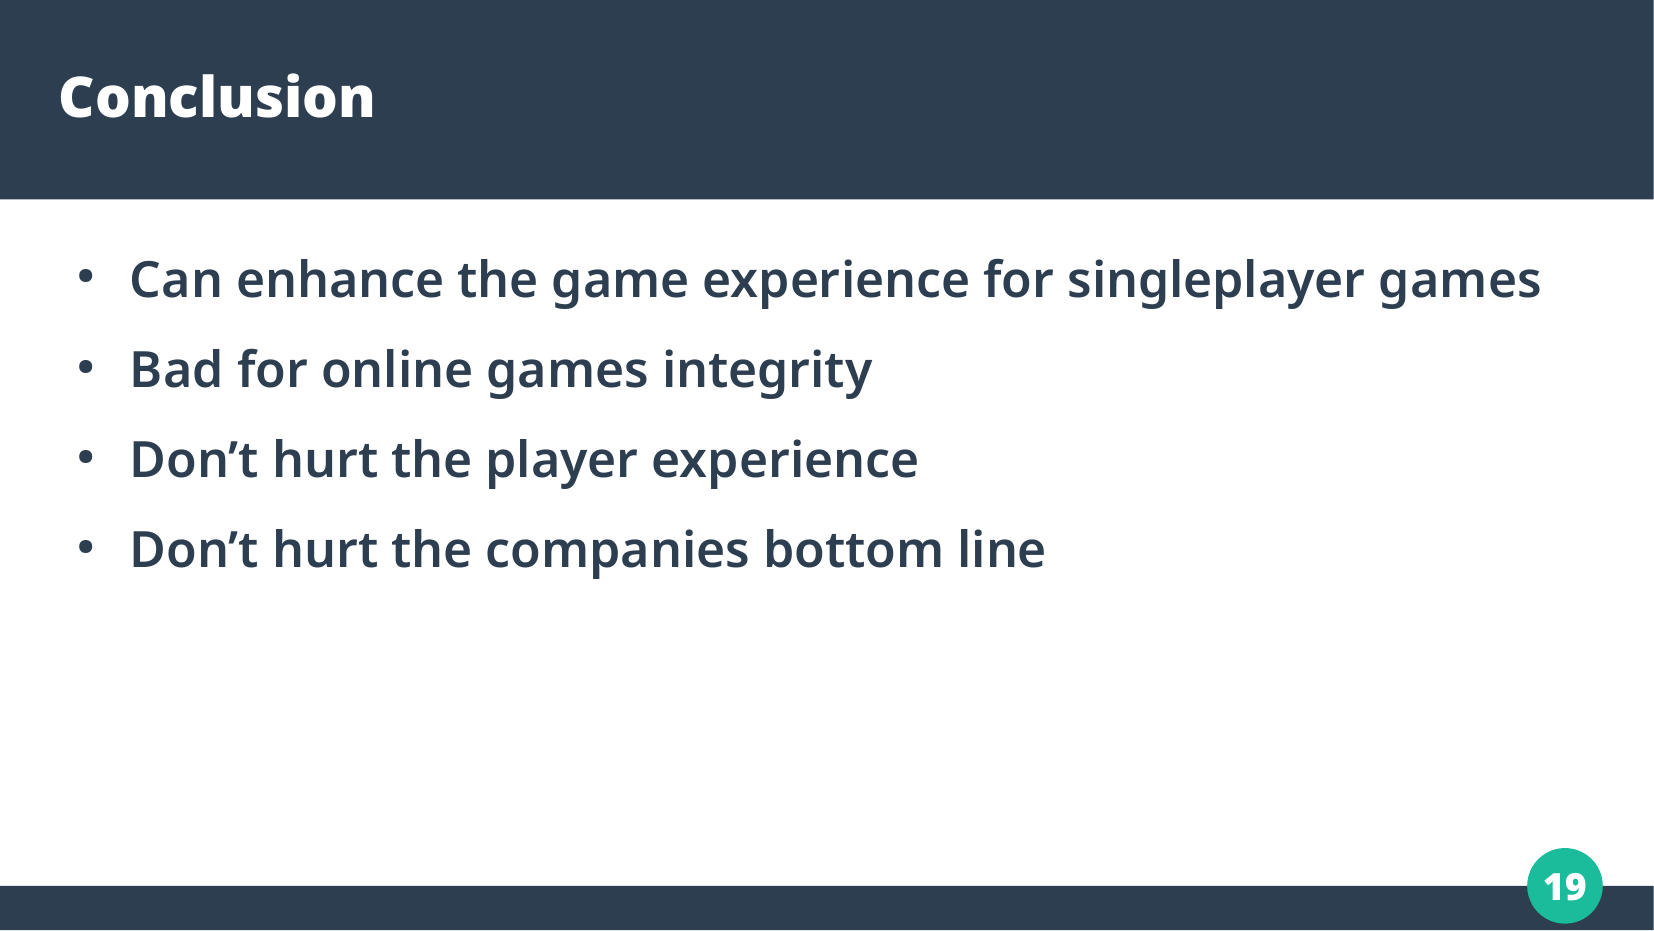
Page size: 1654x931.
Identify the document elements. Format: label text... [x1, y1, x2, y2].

list Can enhance the game experience for singleplayer games Bad for online games integrity Don’t hurt the player experience Don’t hurt the companies bottom line [59, 243, 1595, 864]
title Conclusion [59, 37, 1595, 155]
